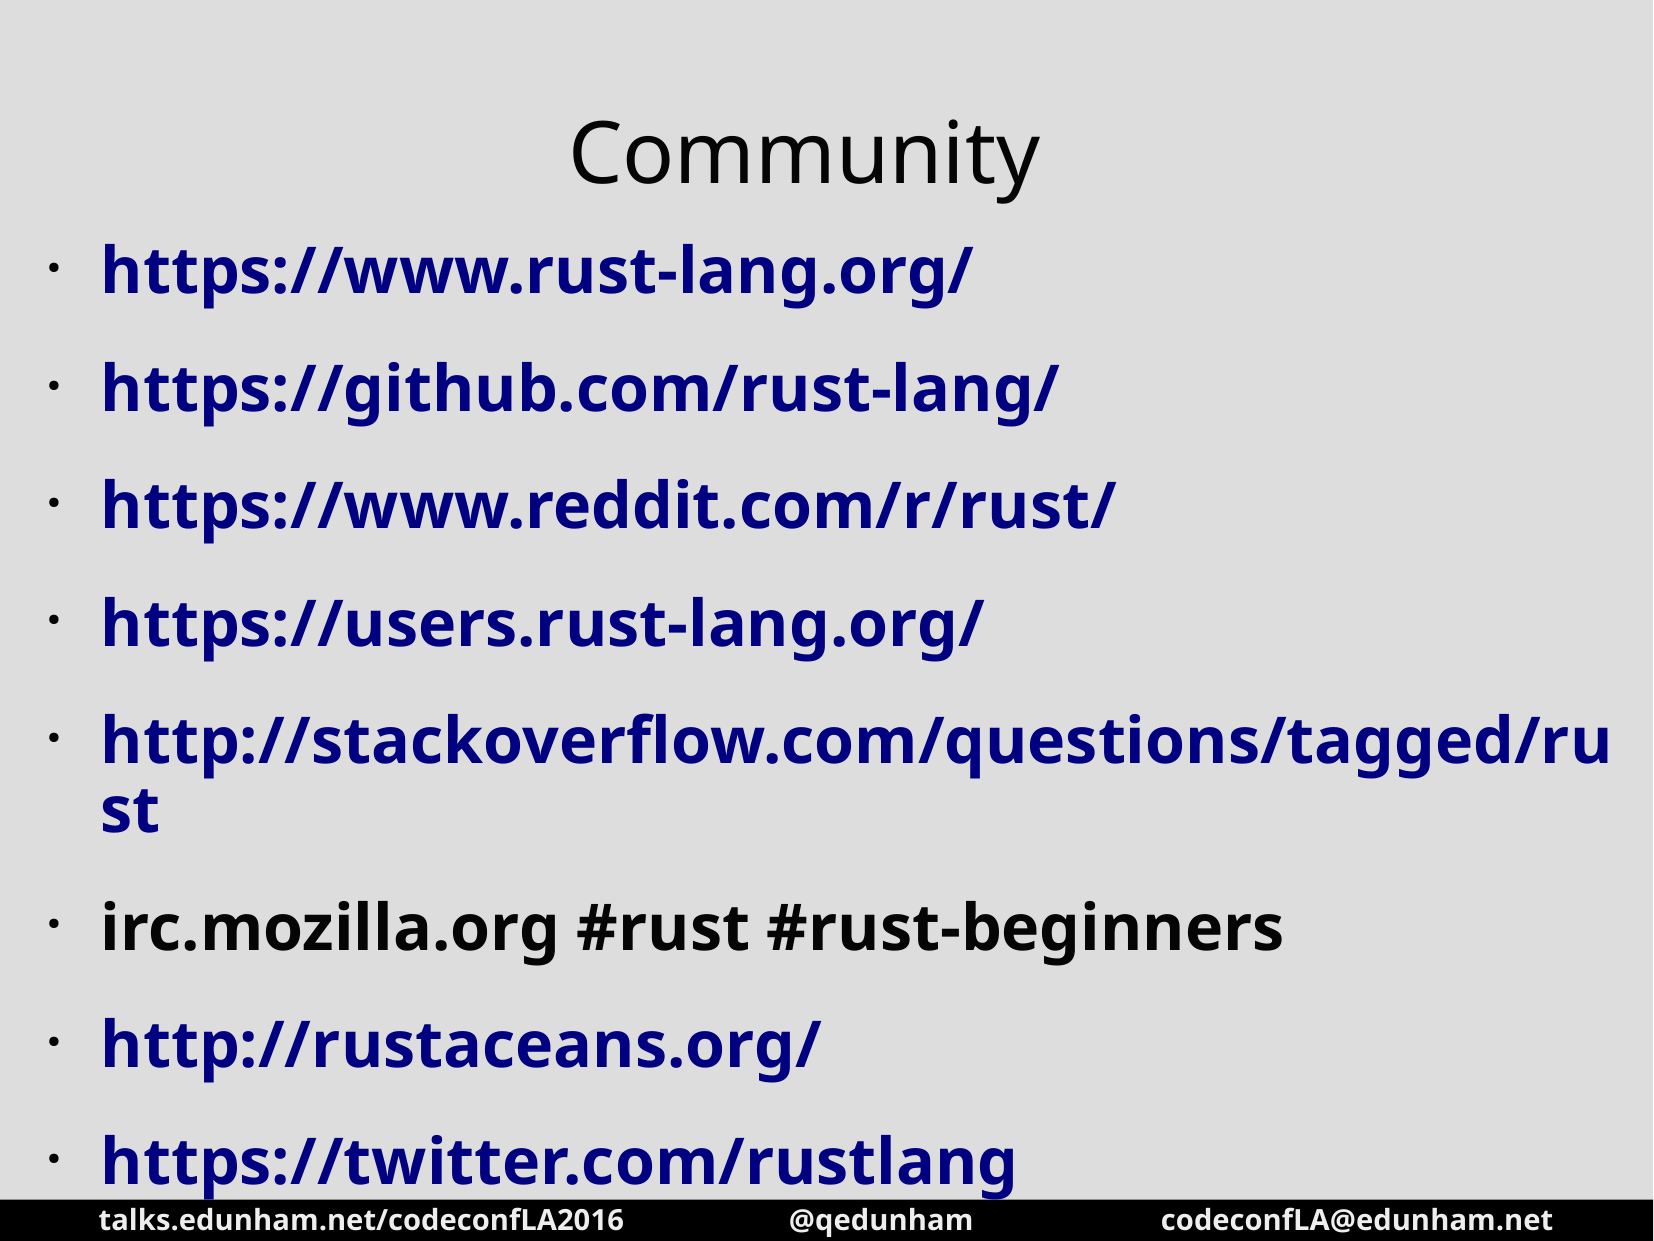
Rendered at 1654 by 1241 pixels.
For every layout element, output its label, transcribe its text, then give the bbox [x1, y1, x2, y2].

title Community [15, 47, 1594, 253]
list https://www.rust-lang.org/ https://github.com/rust-lang/ https://www.reddit.com/r/rust/ https://users.rust-lang.org/ http://stackoverflow.com/questions/tagged/rust irc.mozilla.org #rust #rust-beginners http://rustaceans.org/ https://twitter.com/rustlang [30, 225, 1621, 1171]
